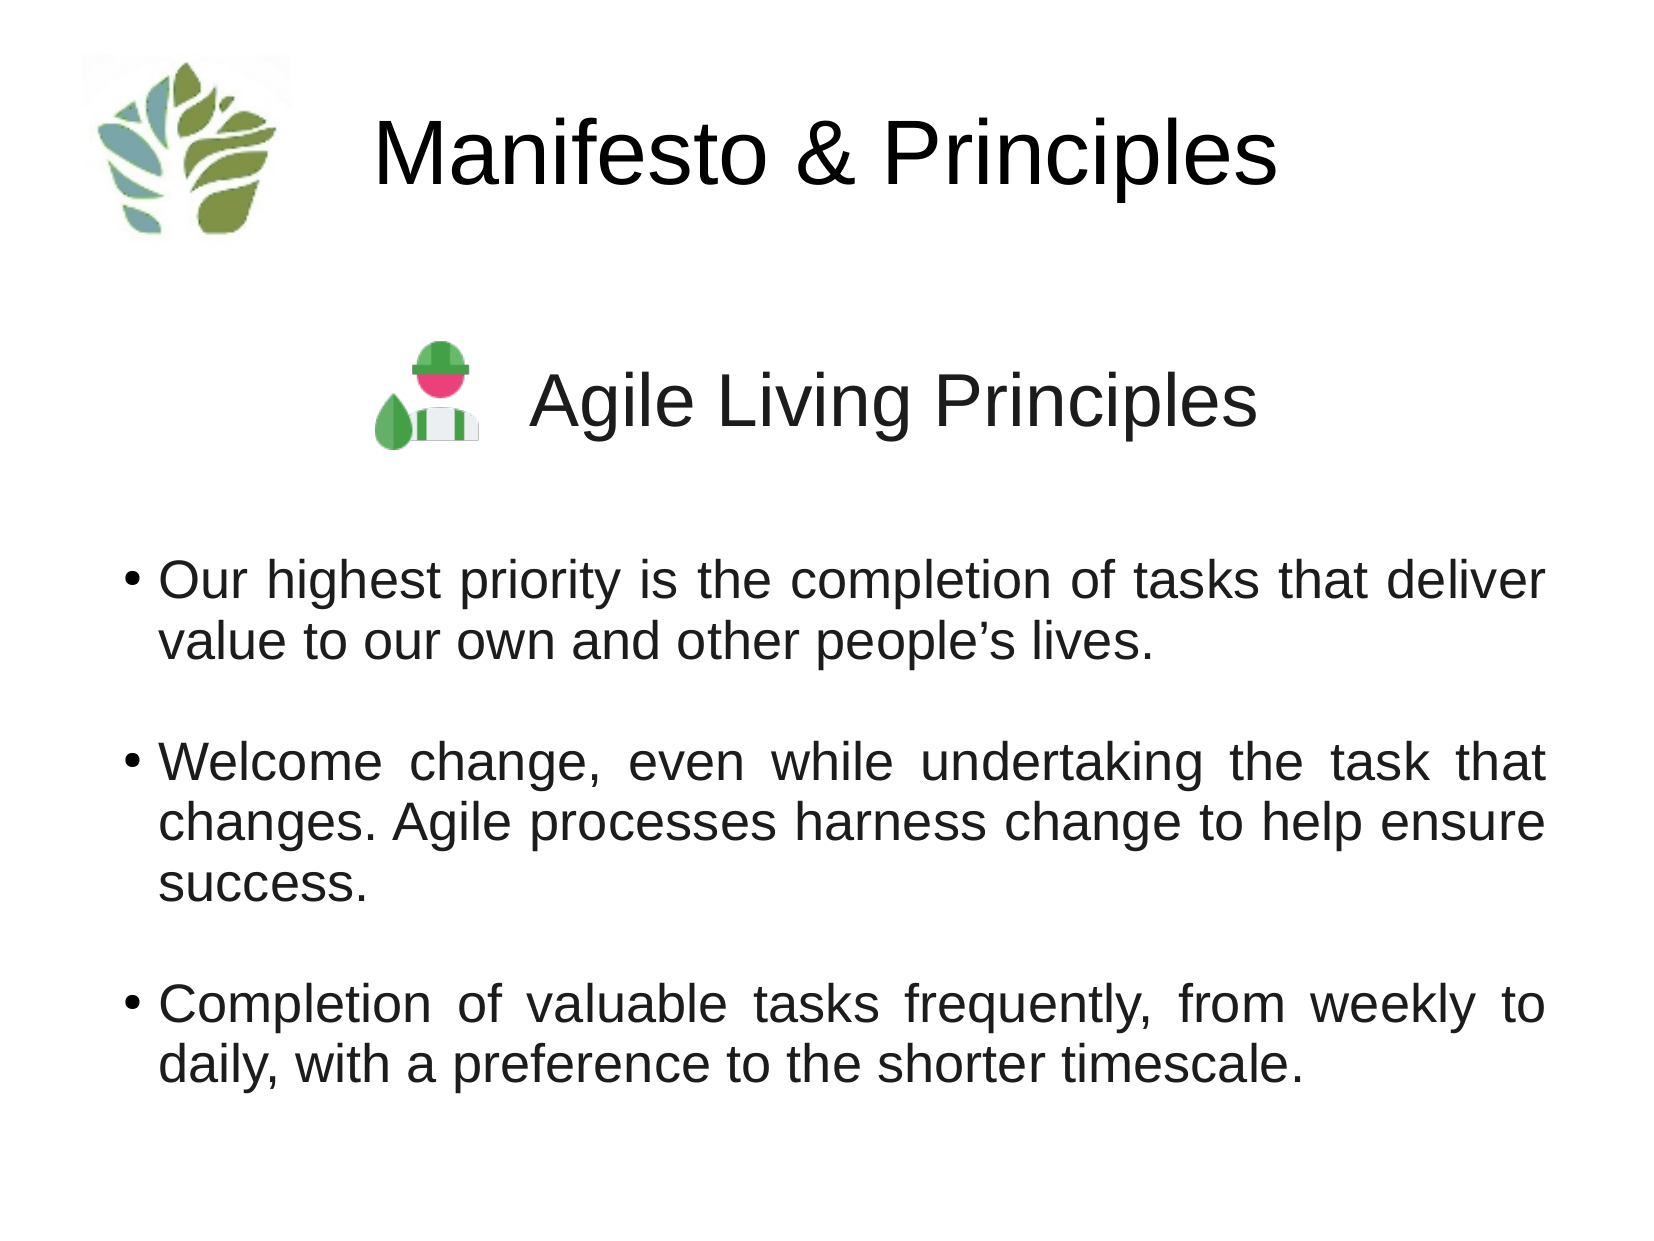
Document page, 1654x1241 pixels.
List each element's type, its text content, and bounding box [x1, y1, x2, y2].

text_box Our highest priority is the completion of tasks that deliver value to our own and other people’s lives. Welcome change, even while undertaking the task that changes. Agile processes harness change to help ensure success. Completion of valuable tasks frequently, from weekly to daily, with a preference to the shorter timescale. [108, 542, 1564, 1102]
picture [82, 49, 291, 258]
title Manifesto & Principles [291, 49, 1571, 257]
text_box Agile Living Principles [499, 351, 1291, 451]
picture [375, 337, 488, 451]
